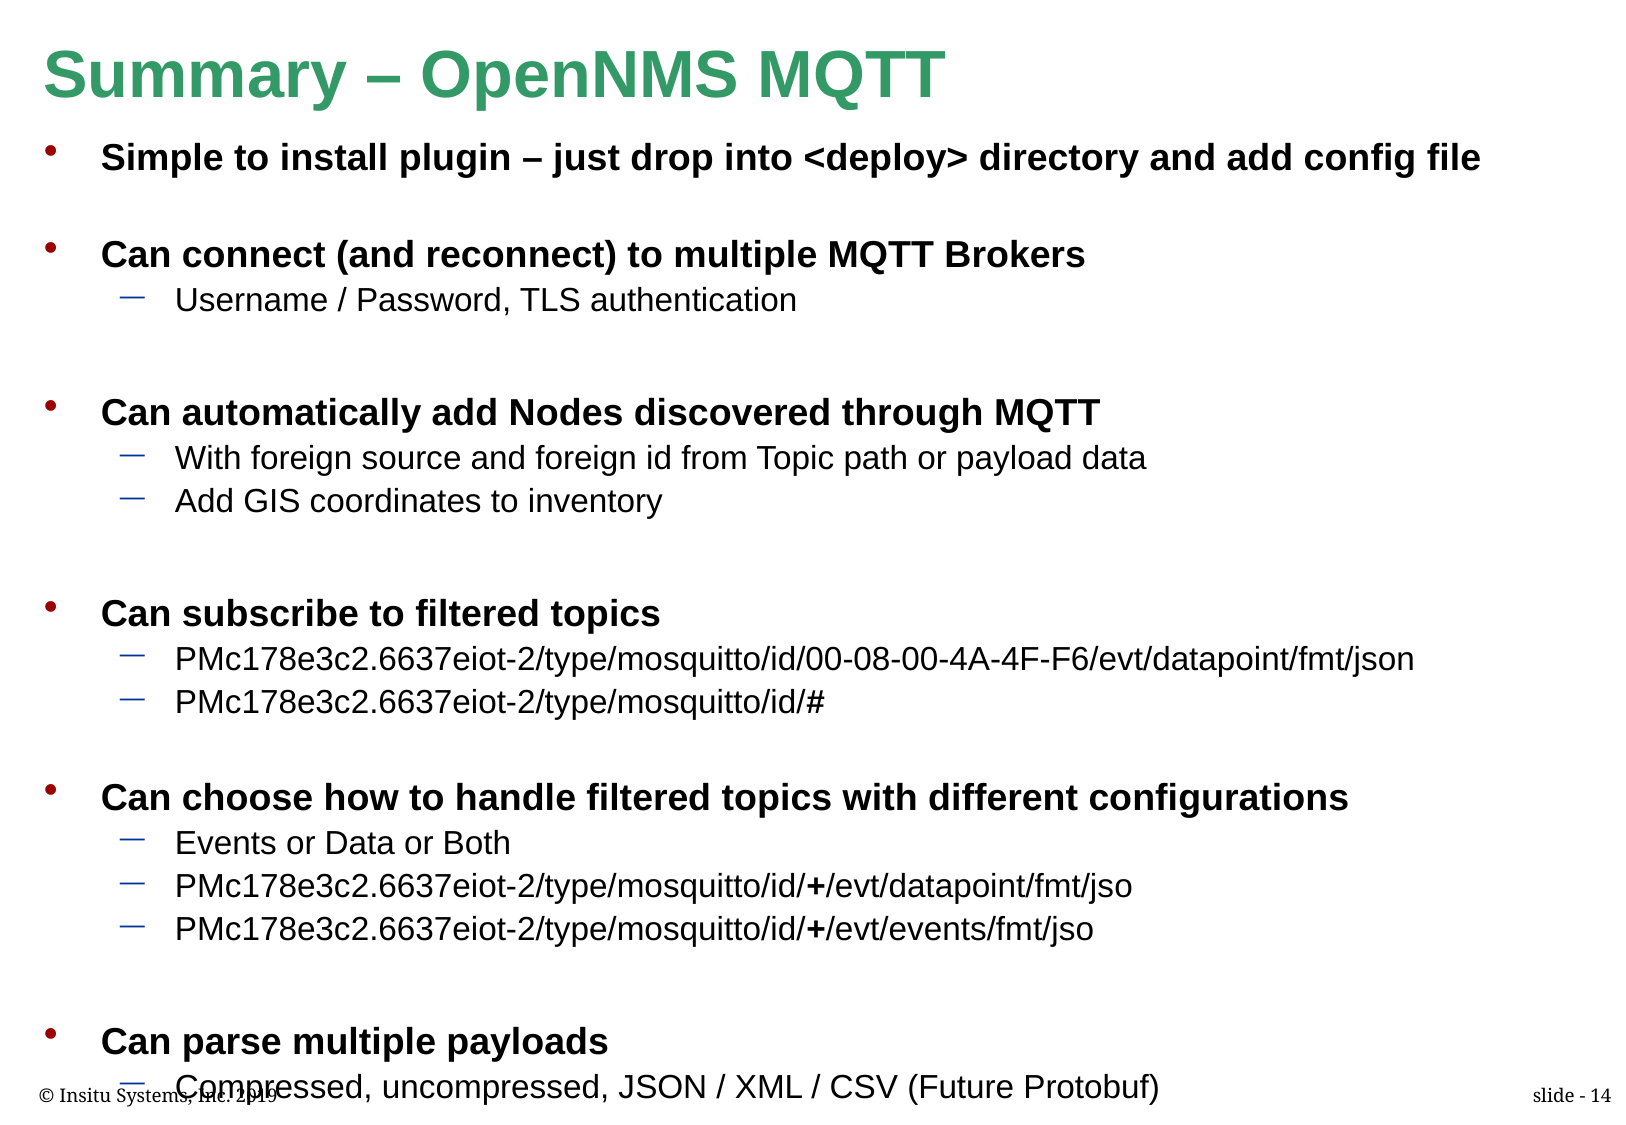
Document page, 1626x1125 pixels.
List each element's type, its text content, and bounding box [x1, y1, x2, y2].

list Simple to install plugin – just drop into <deploy> directory and add config file Can connect (and reconnect) to multiple MQTT Brokers Username / Password, TLS authentication Can automatically add Nodes discovered through MQTT With foreign source and foreign id from Topic path or payload data Add GIS coordinates to inventory Can subscribe to filtered topics PMc178e3c2.6637eiot-2/type/mosquitto/id/00-08-00-4A-4F-F6/evt/datapoint/fmt/json PMc178e3c2.6637eiot-2/type/mosquitto/id/# Can choose how to handle filtered topics with different configurations Events or Data or Both PMc178e3c2.6637eiot-2/type/mosquitto/id/+/evt/datapoint/fmt/jso PMc178e3c2.6637eiot-2/type/mosquitto/id/+/evt/events/fmt/jso Can parse multiple payloads Compressed, uncompressed, JSON / XML / CSV (Future Protobuf) [28, 125, 1593, 1071]
title Summary – OpenNMS MQTT [28, 34, 1167, 105]
